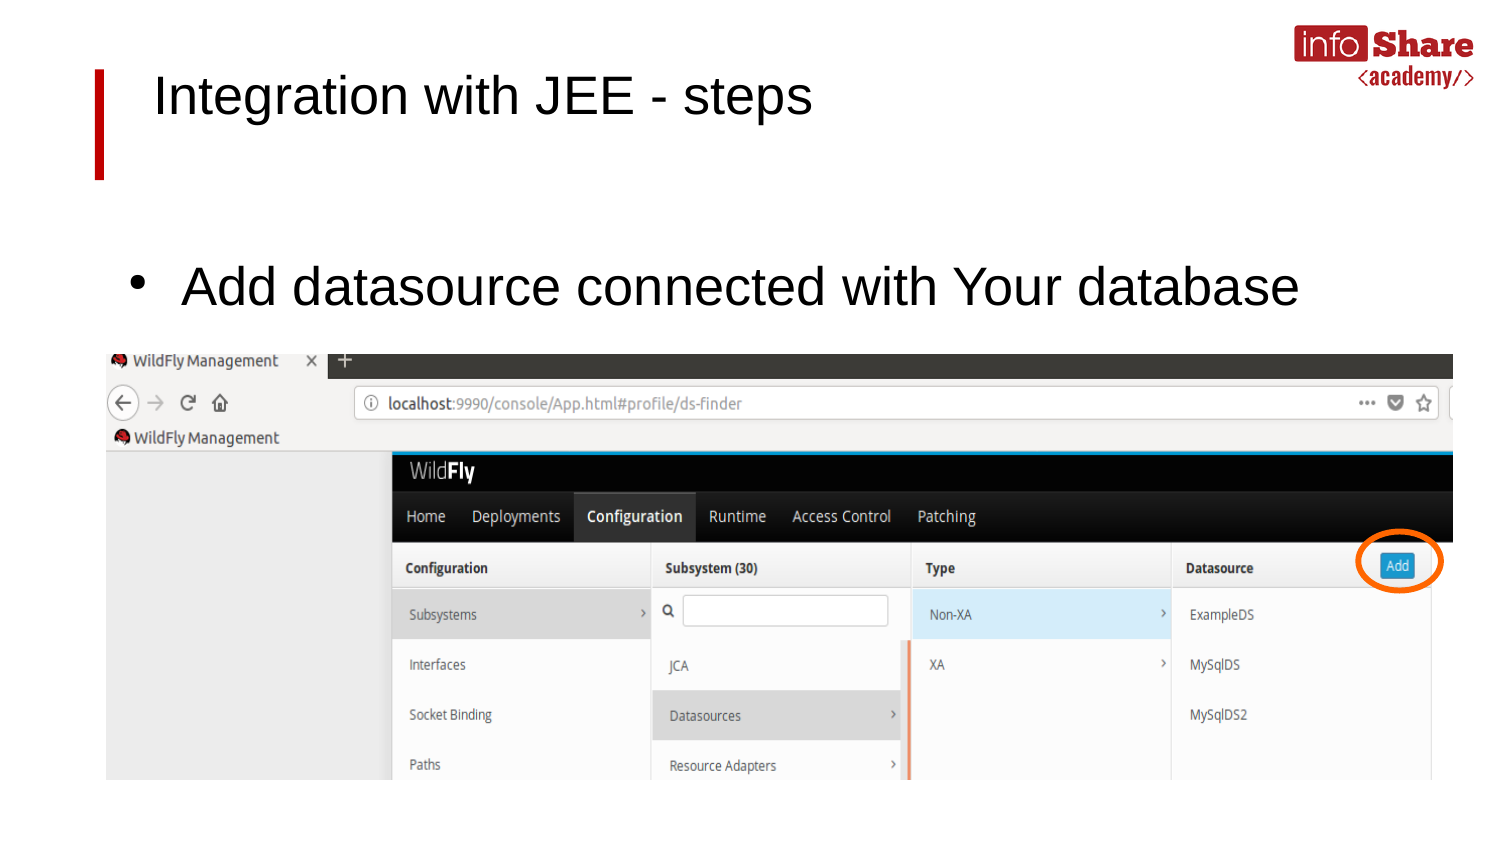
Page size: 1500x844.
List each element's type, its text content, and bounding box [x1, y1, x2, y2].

title Integration with JEE - steps [138, 45, 1312, 187]
list Add datasource connected with Your database [95, 236, 1453, 753]
picture [1267, 0, 1500, 117]
picture [106, 354, 1453, 780]
